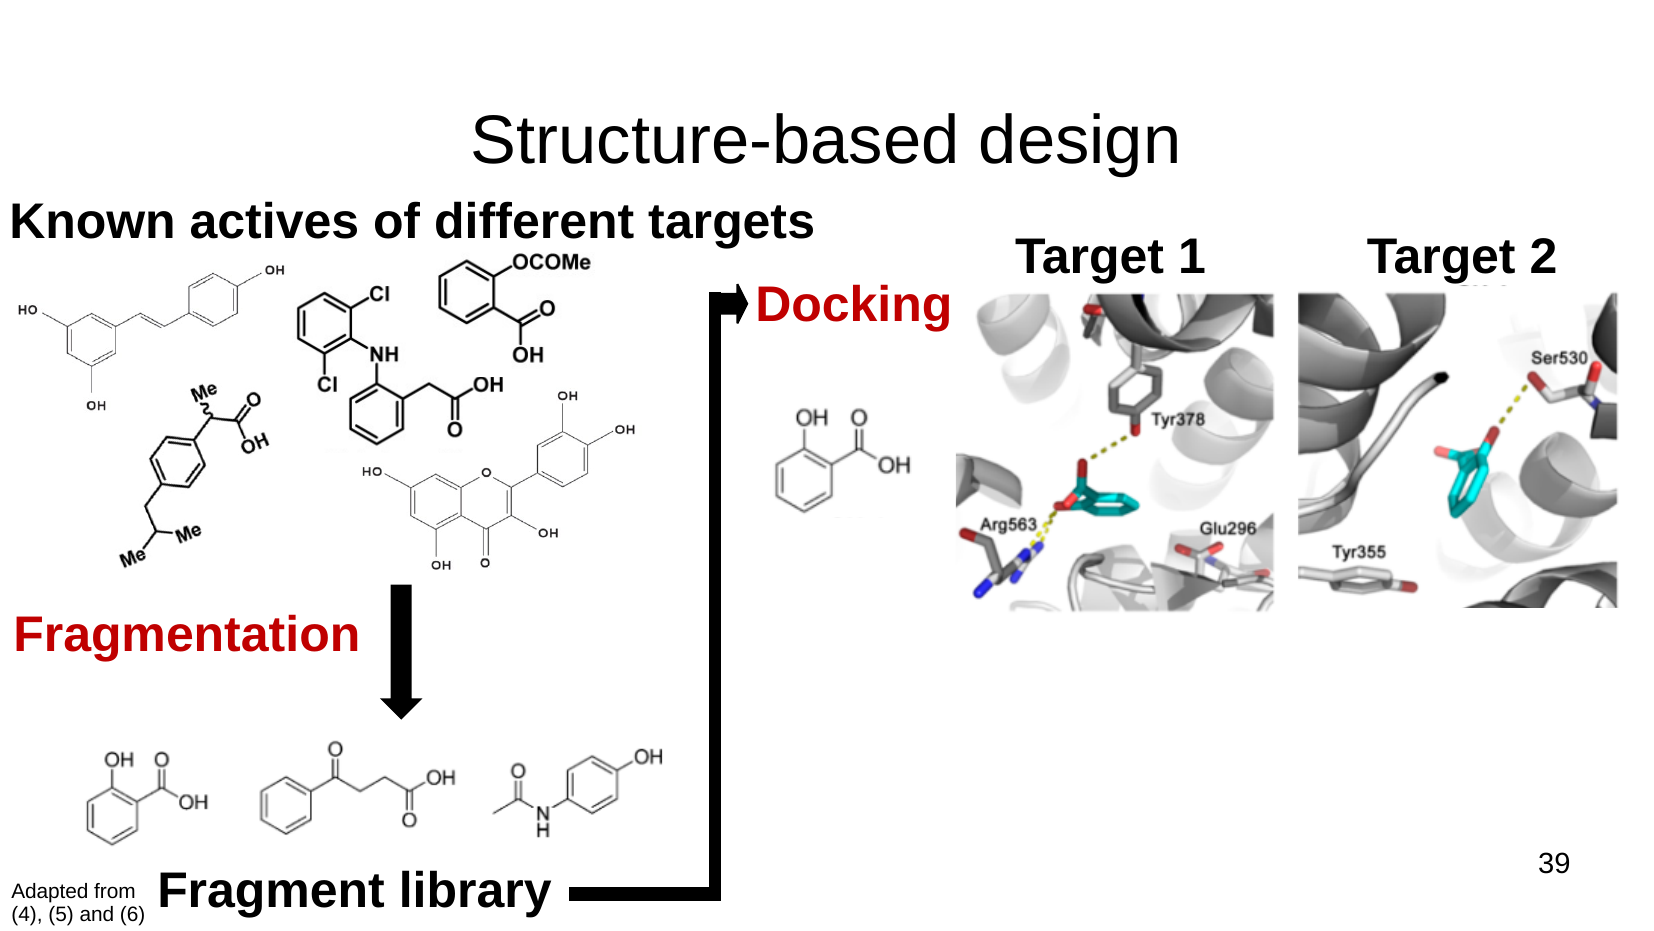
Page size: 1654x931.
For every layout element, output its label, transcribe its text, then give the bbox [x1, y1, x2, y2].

text_box [720, 284, 748, 324]
picture [66, 727, 695, 854]
text_box Fragment library [66, 849, 644, 931]
text_box Docking [694, 264, 1014, 340]
picture [955, 292, 1279, 618]
picture [1297, 285, 1621, 608]
text_box Target 1 [951, 230, 1271, 292]
picture [17, 316, 652, 588]
text_box [391, 585, 420, 716]
title Structure-based design [113, 49, 1540, 230]
text_box Known actives of different targets [0, 181, 839, 316]
text_box Fragmentation [0, 594, 404, 730]
text_box Adapted from (4), (5) and (6) [0, 872, 168, 931]
text_box [644, 340, 721, 901]
text_box Target 2 [1302, 216, 1622, 292]
picture [731, 391, 944, 518]
